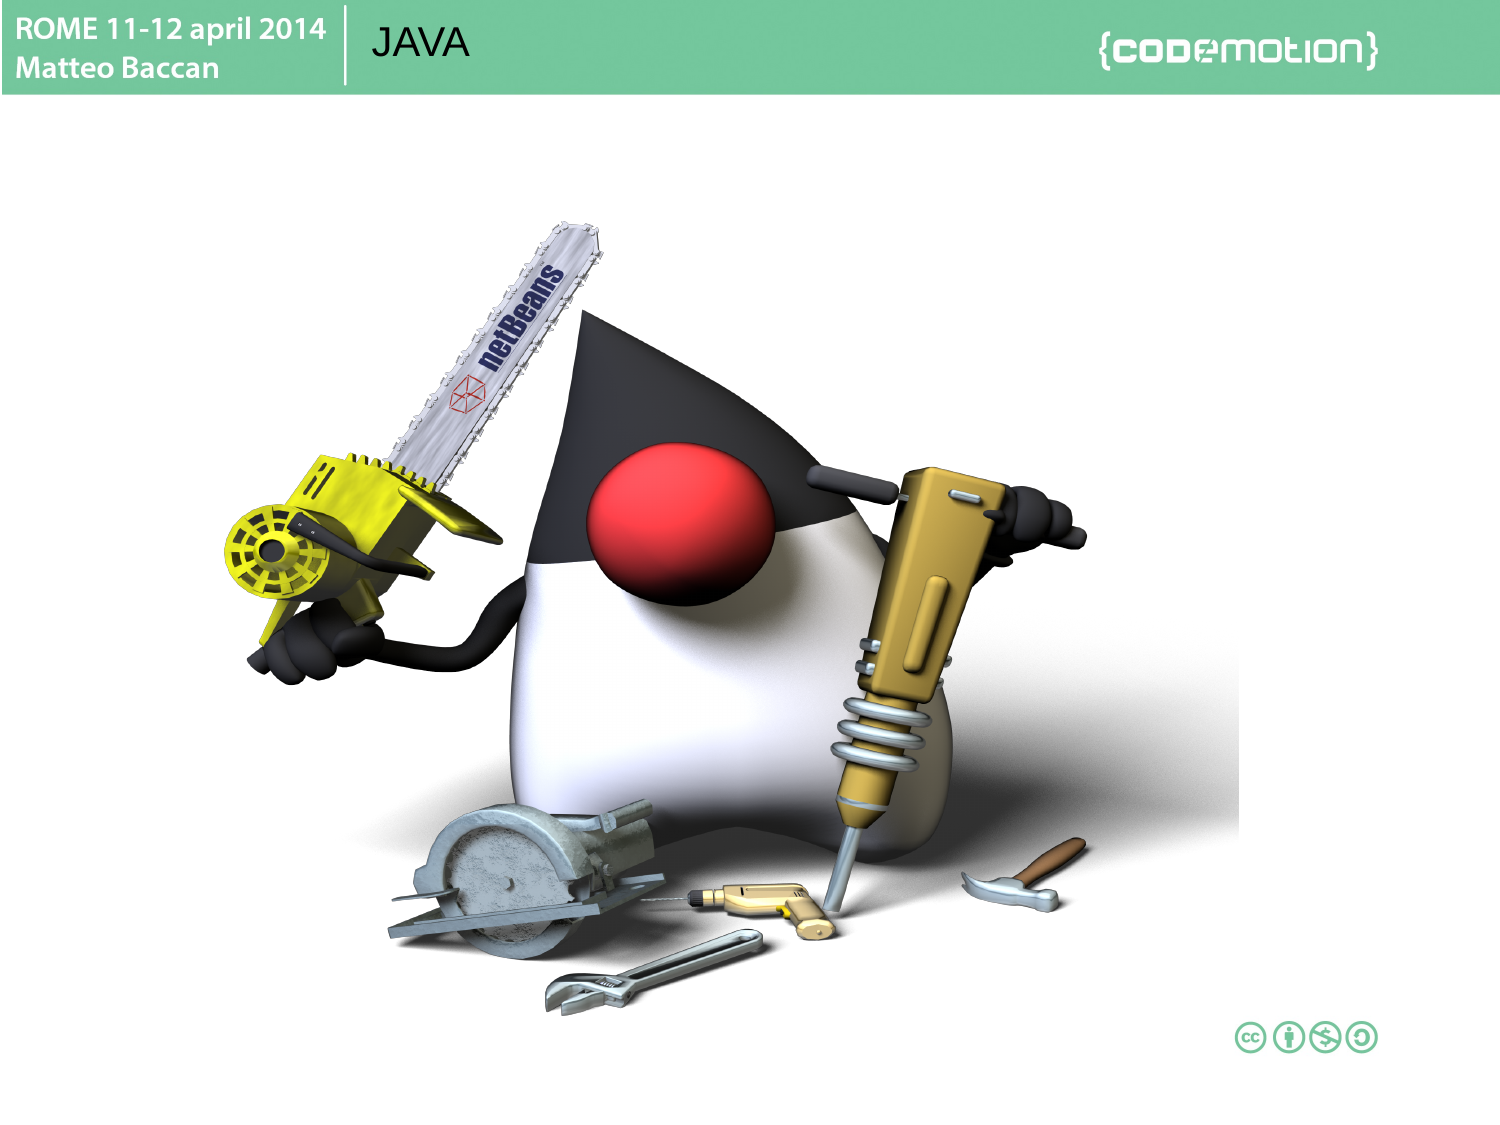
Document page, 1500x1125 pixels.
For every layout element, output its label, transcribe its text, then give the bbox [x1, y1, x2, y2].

picture [2, 0, 1500, 1125]
list JAVA [356, 11, 1382, 87]
